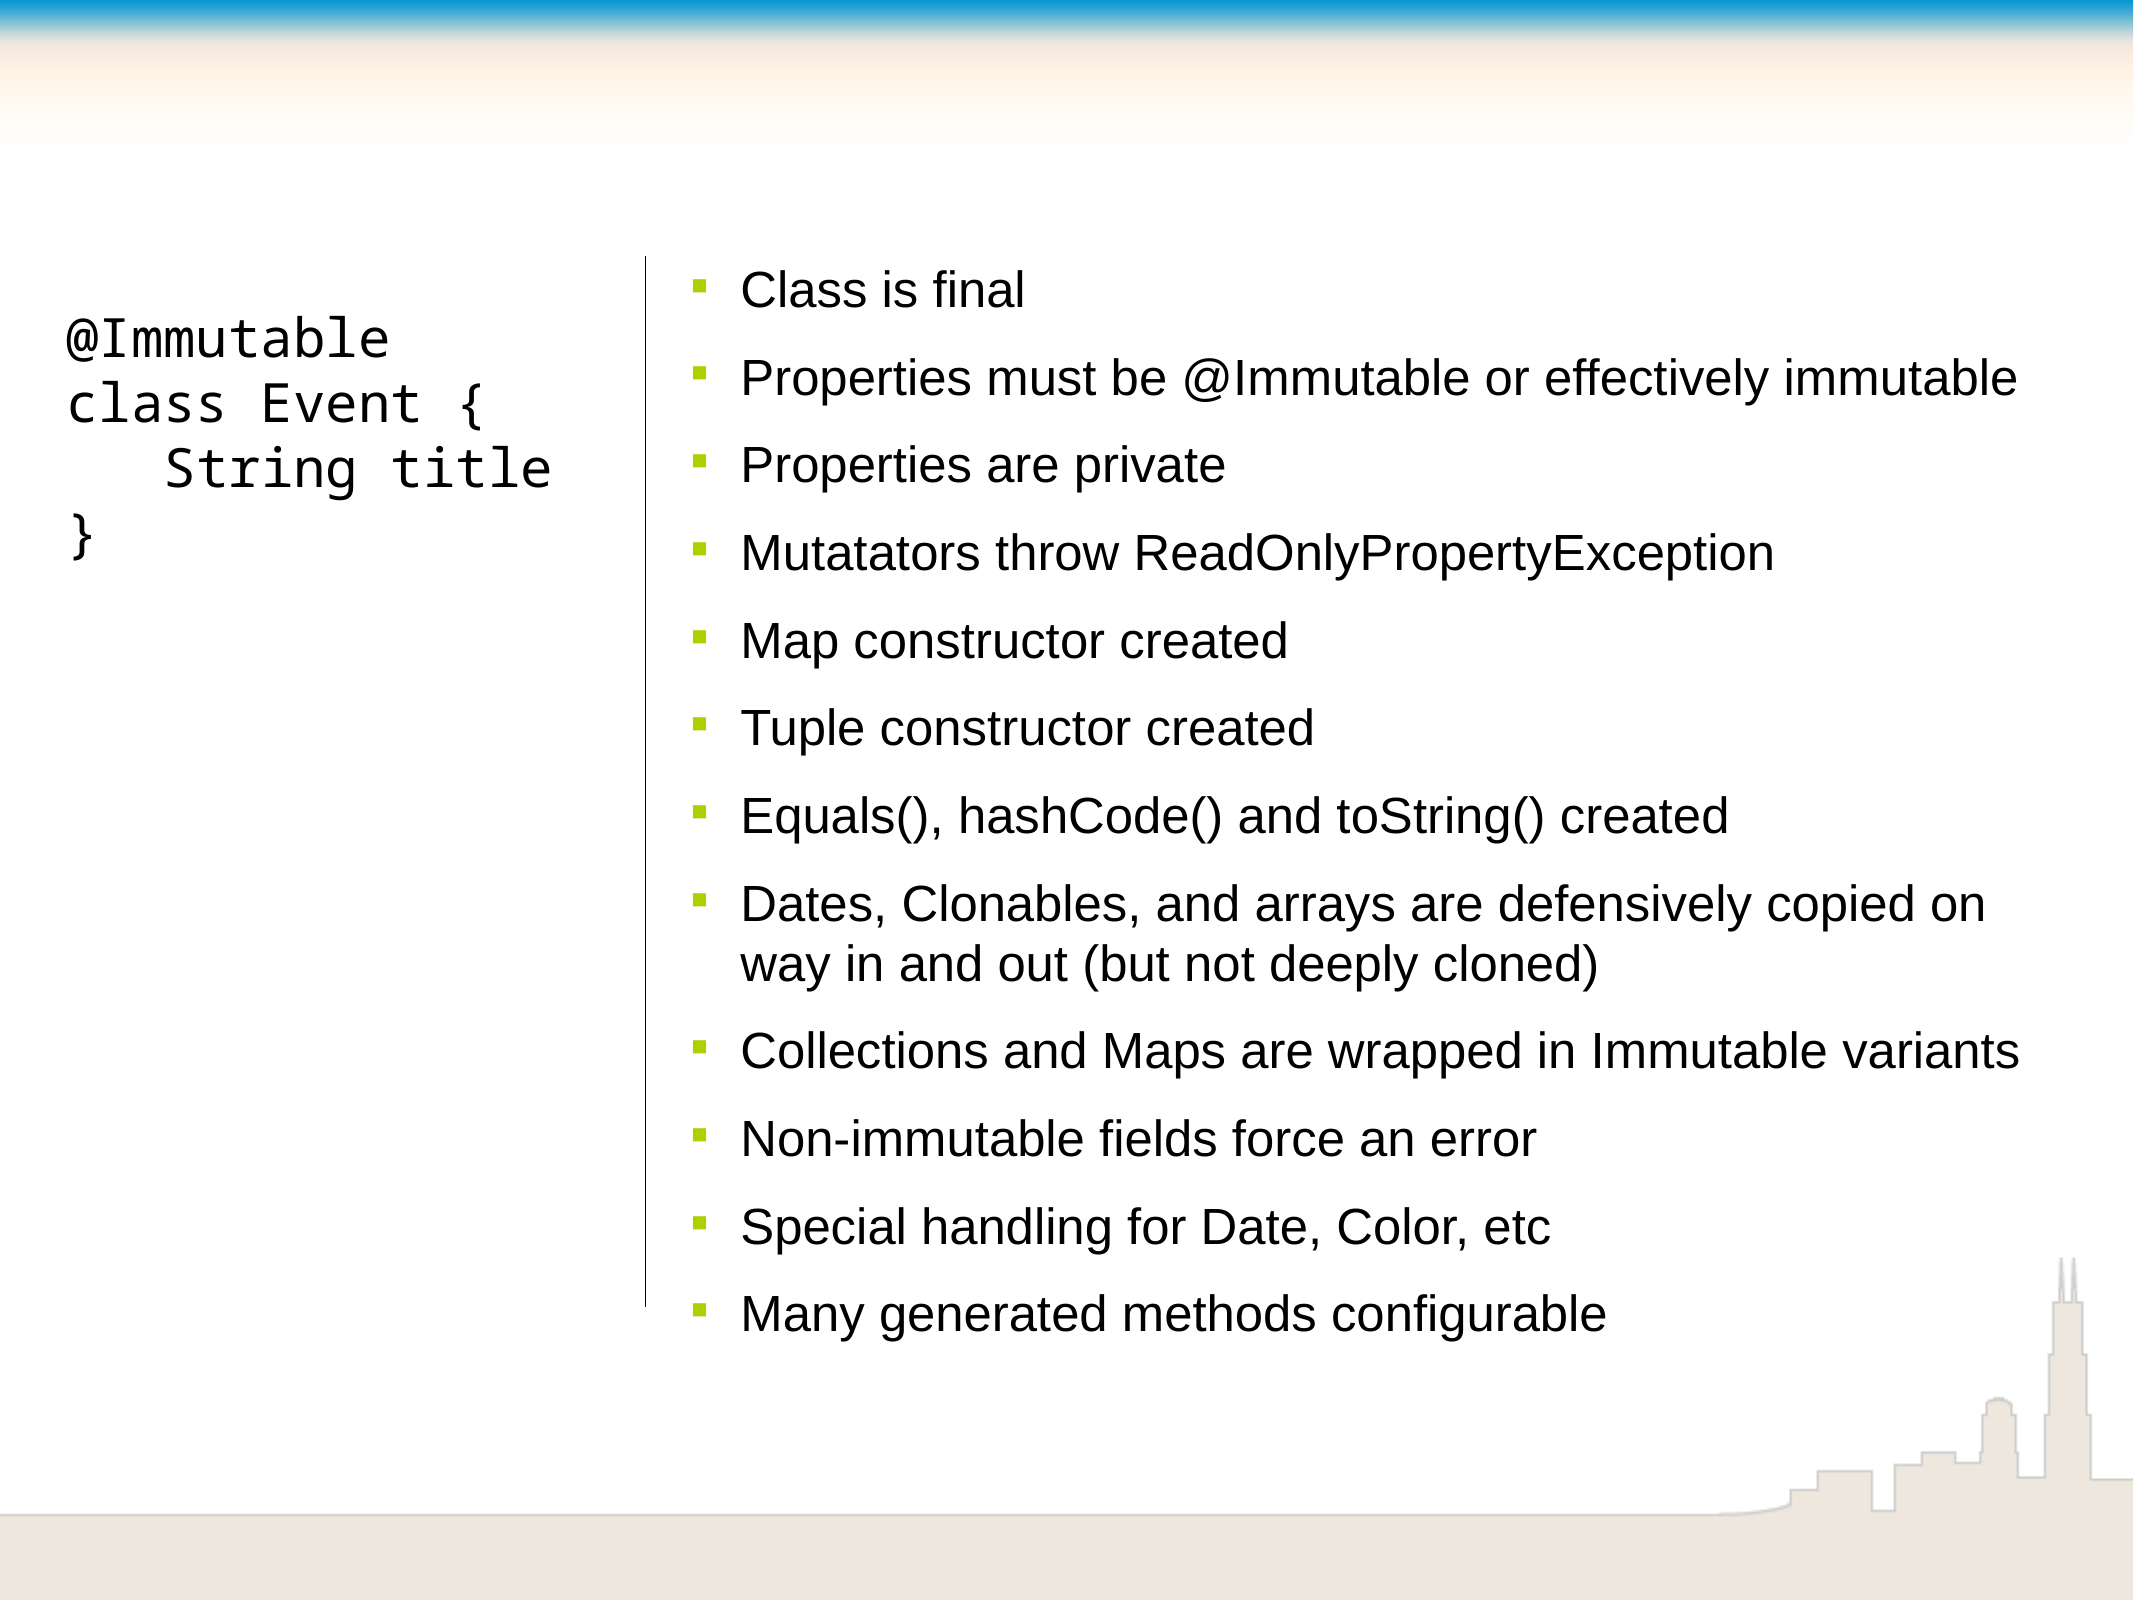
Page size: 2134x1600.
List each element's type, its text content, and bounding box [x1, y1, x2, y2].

text_box @Immutable class Event { String title } [51, 295, 675, 1271]
picture [0, 4, 2134, 1600]
list Class is final Properties must be @Immutable or effectively immutable Properties are private Mutatators throw ReadOnlyPropertyException Map constructor created Tuple constructor created Equals(), hashCode() and toString() created Dates, Clonables, and arrays are defensively copied on way in and out (but not deeply cloned) Collections and Maps are wrapped in Immutable variants Non-immutable fields force an error Special handling for Date, Color, etc Many generated methods configurable [675, 258, 2026, 1463]
